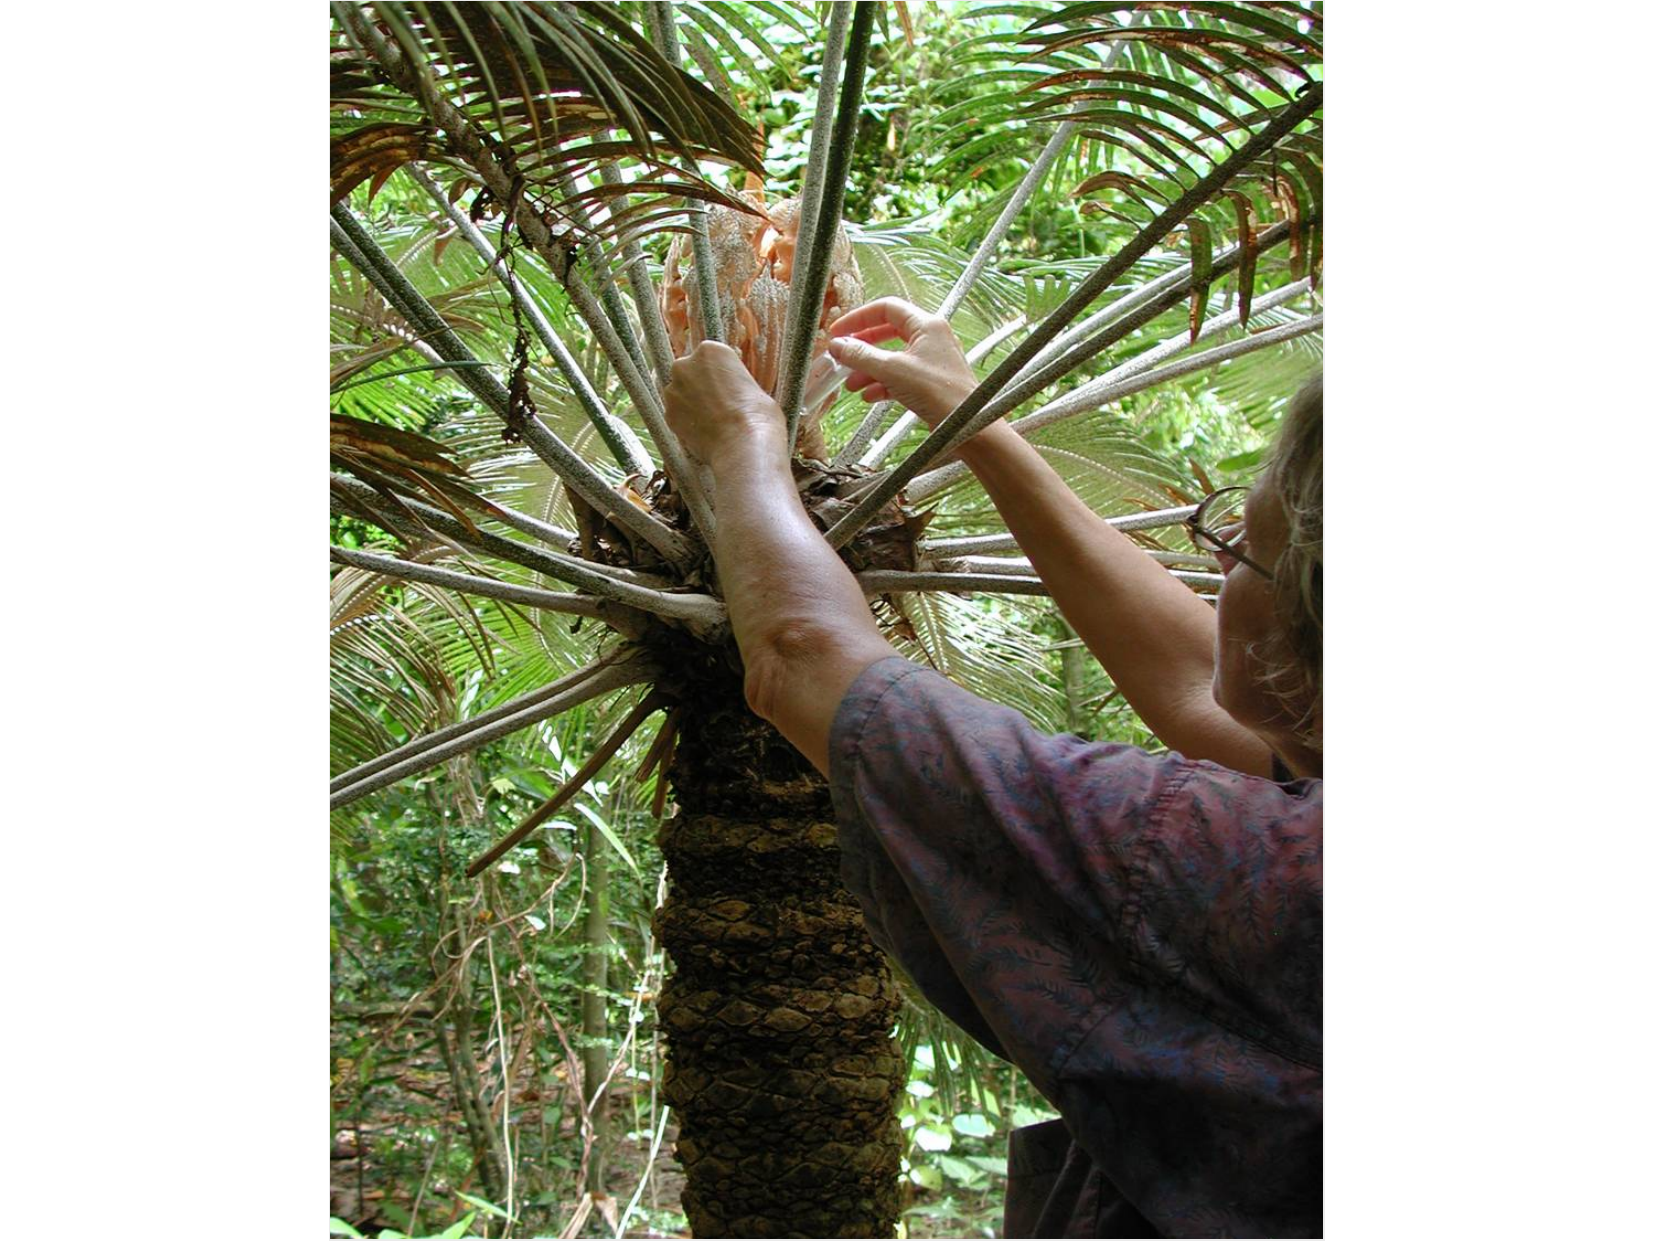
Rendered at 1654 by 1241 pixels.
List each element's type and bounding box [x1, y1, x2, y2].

text_box [329, 0, 1324, 1241]
